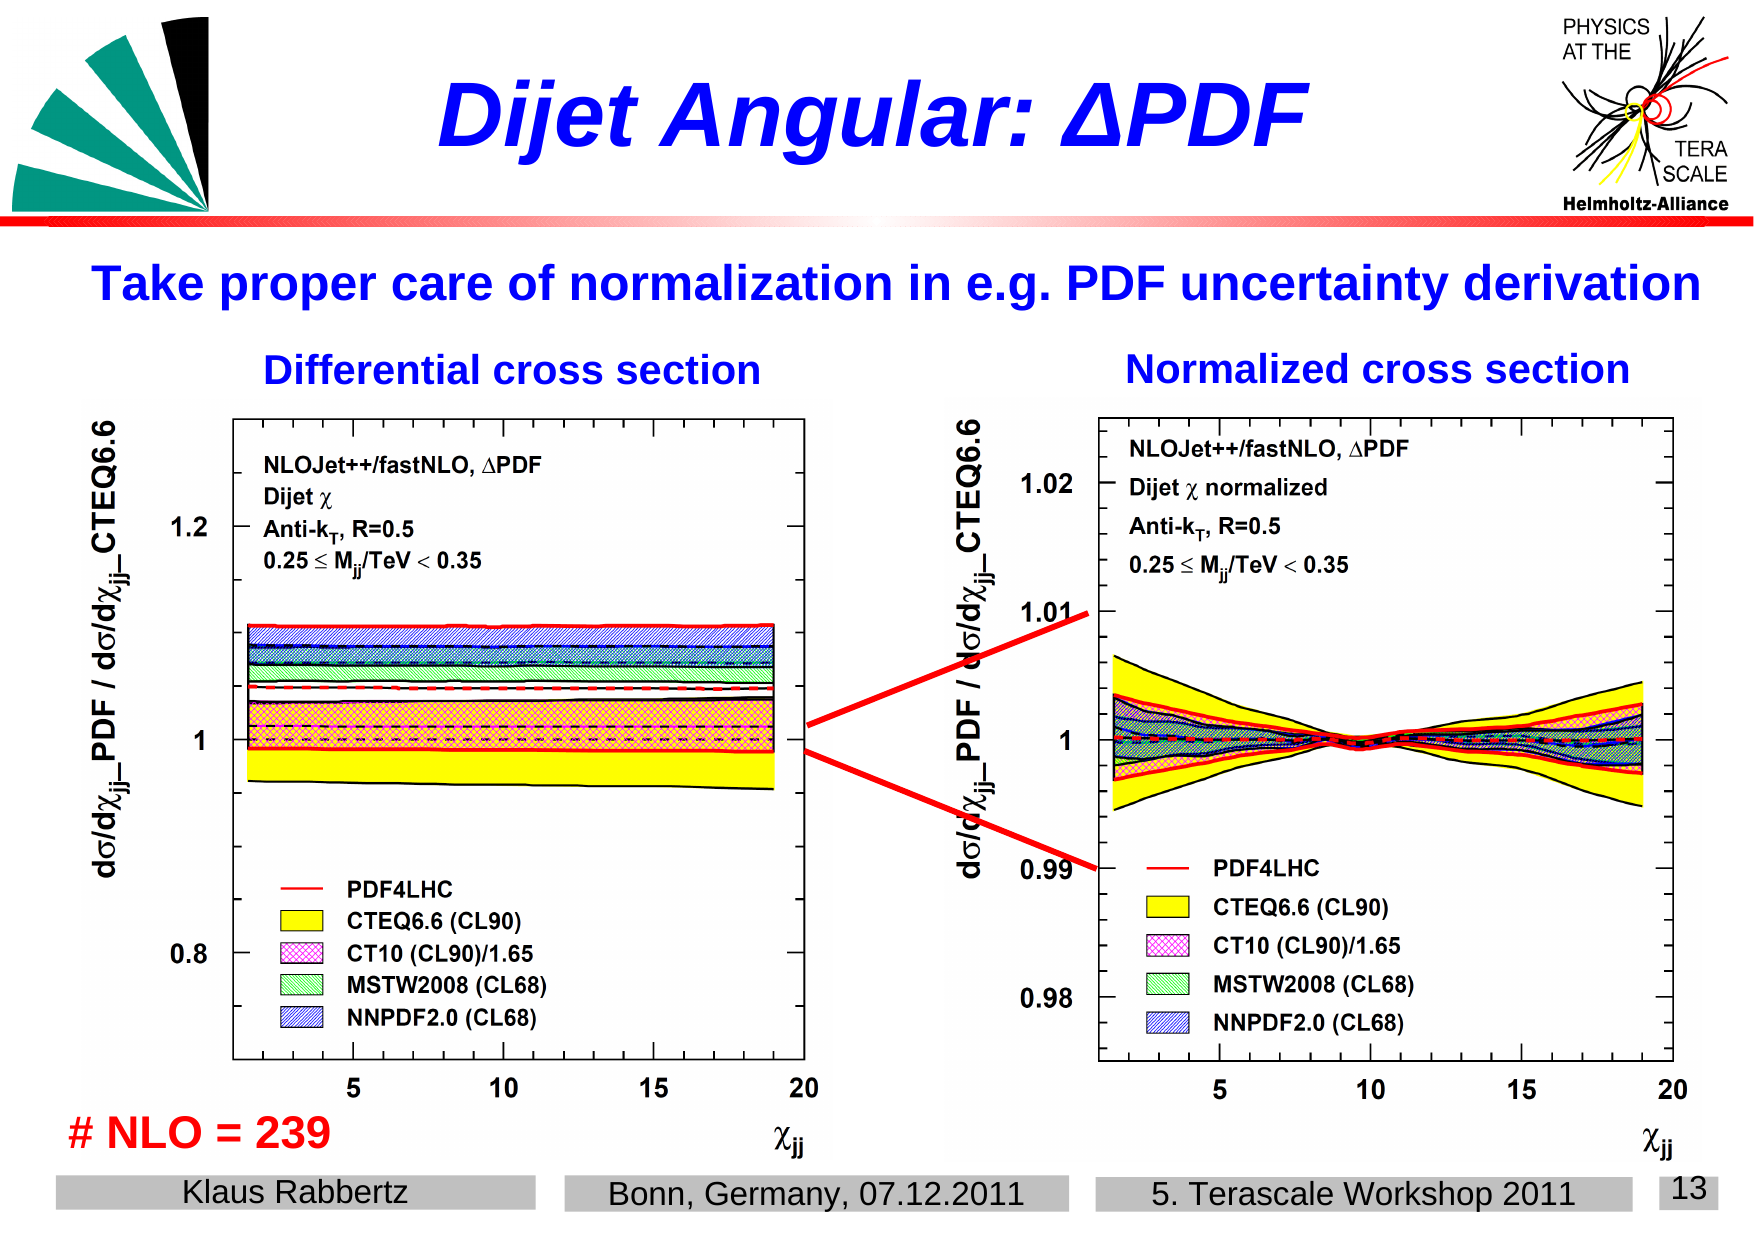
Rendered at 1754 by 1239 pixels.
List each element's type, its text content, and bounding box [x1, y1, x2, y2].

picture [81, 399, 833, 1160]
picture [1546, 9, 1744, 223]
text_box Take proper care of normalization in e.g. PDF uncertainty derivation [79, 249, 1729, 319]
picture [944, 397, 1702, 1162]
text_box Differential cross section [251, 340, 775, 400]
text_box Normalized cross section [1113, 340, 1643, 400]
text_box # NLO = 239 [56, 1101, 344, 1166]
picture [12, 17, 209, 214]
title Dijet Angular: ΔPDF [220, 22, 1525, 207]
